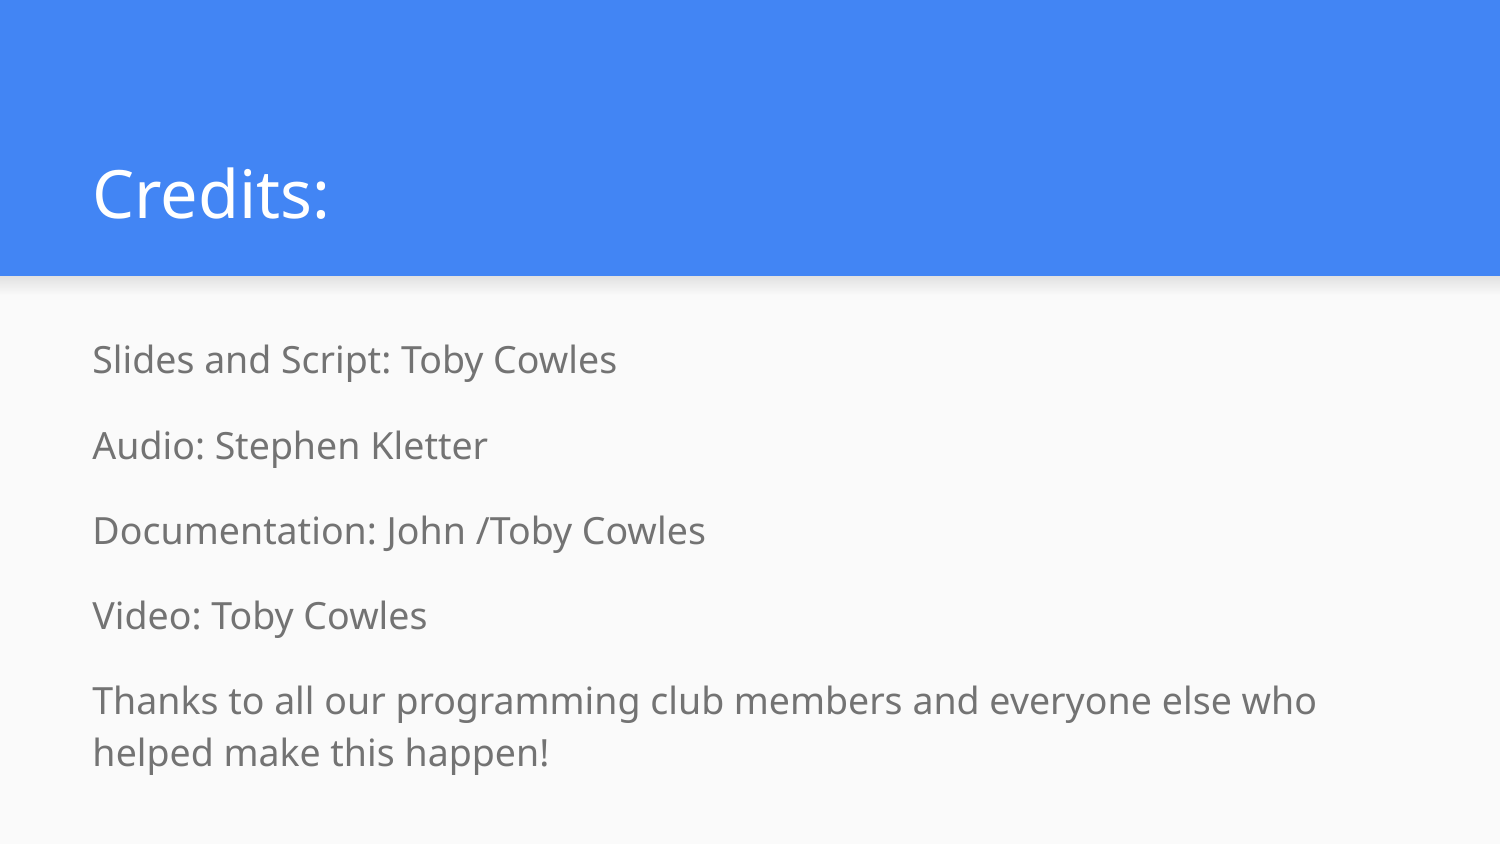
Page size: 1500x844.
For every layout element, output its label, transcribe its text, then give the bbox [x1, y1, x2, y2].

title Credits: [77, 121, 1427, 248]
list Slides and Script: Toby Cowles Audio: Stephen Kletter Documentation: John /Toby Cowles Video: Toby Cowles Thanks to all our programming club members and everyone else who helped make this happen! [77, 314, 1427, 617]
